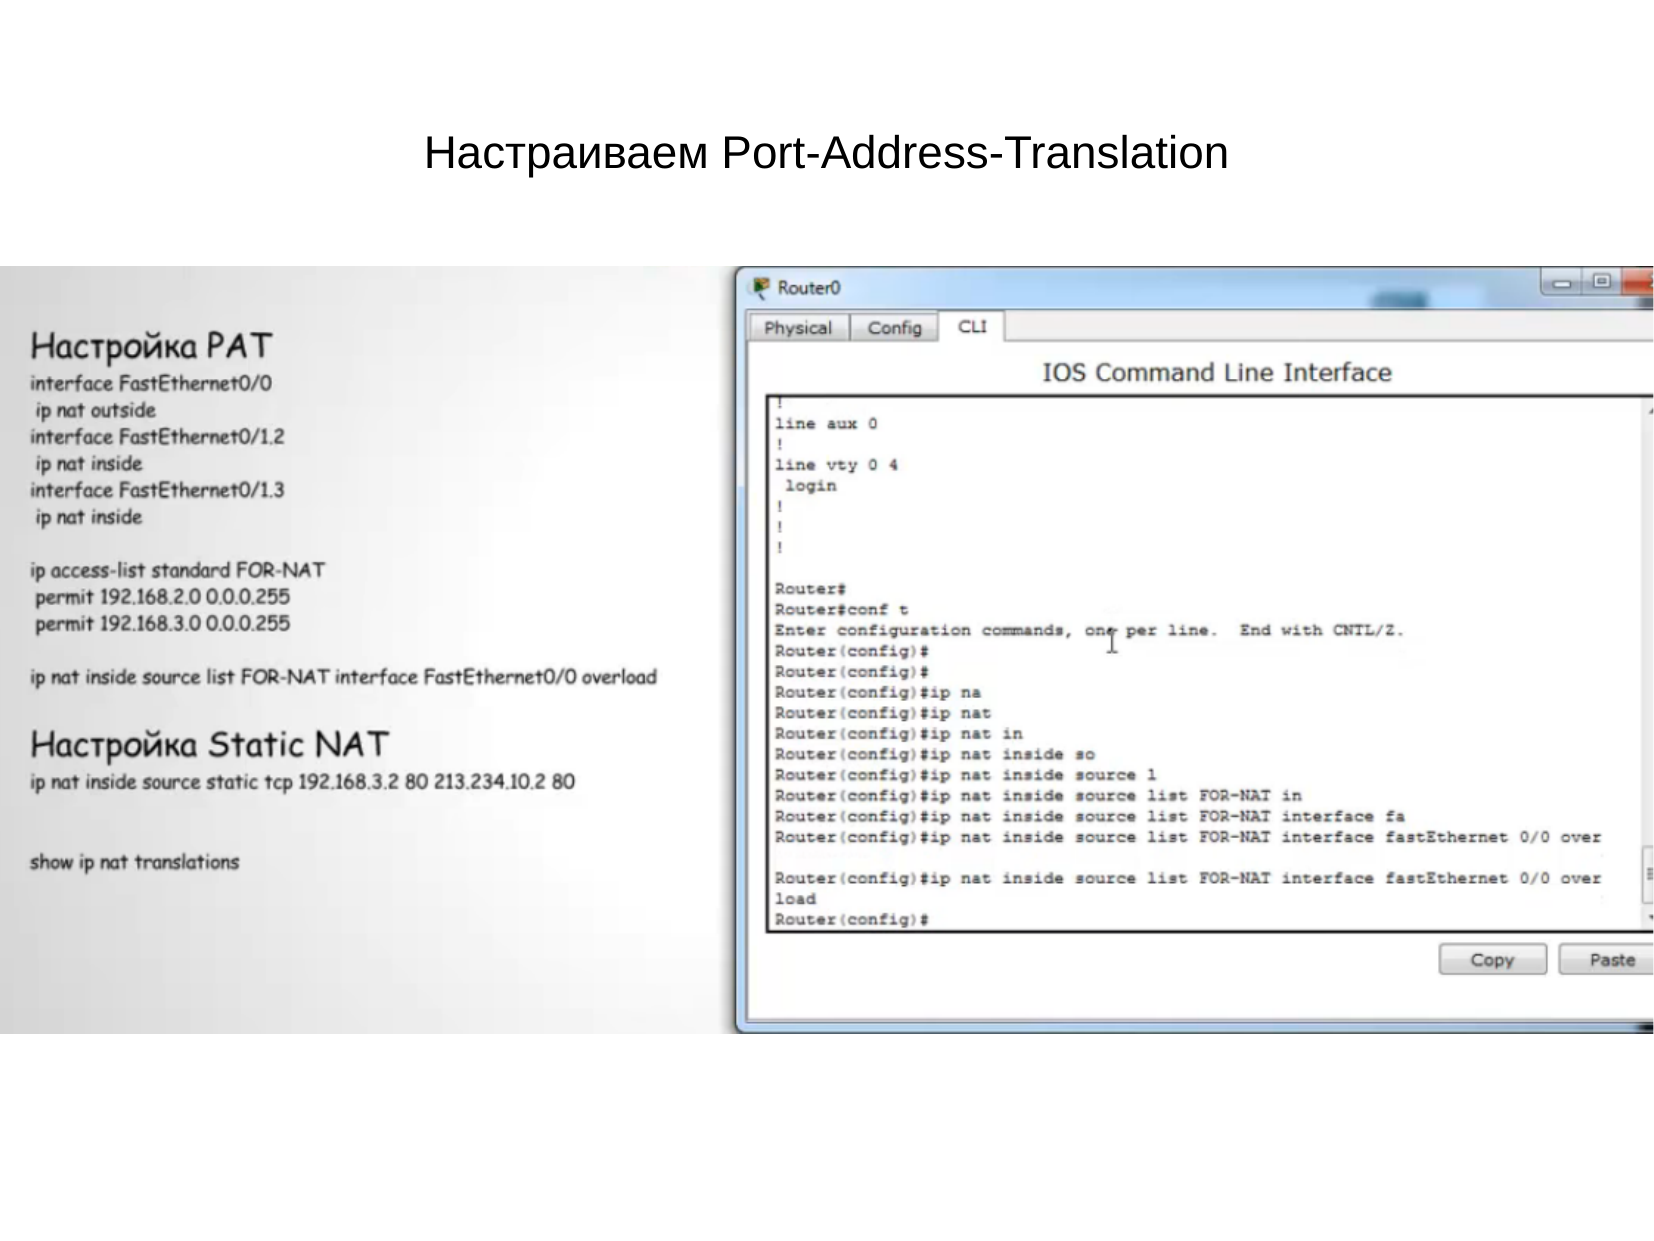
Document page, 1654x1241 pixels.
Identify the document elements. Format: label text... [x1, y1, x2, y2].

title Настраиваем Port-Address-Translation [82, 49, 1571, 257]
picture [0, 266, 1654, 1034]
